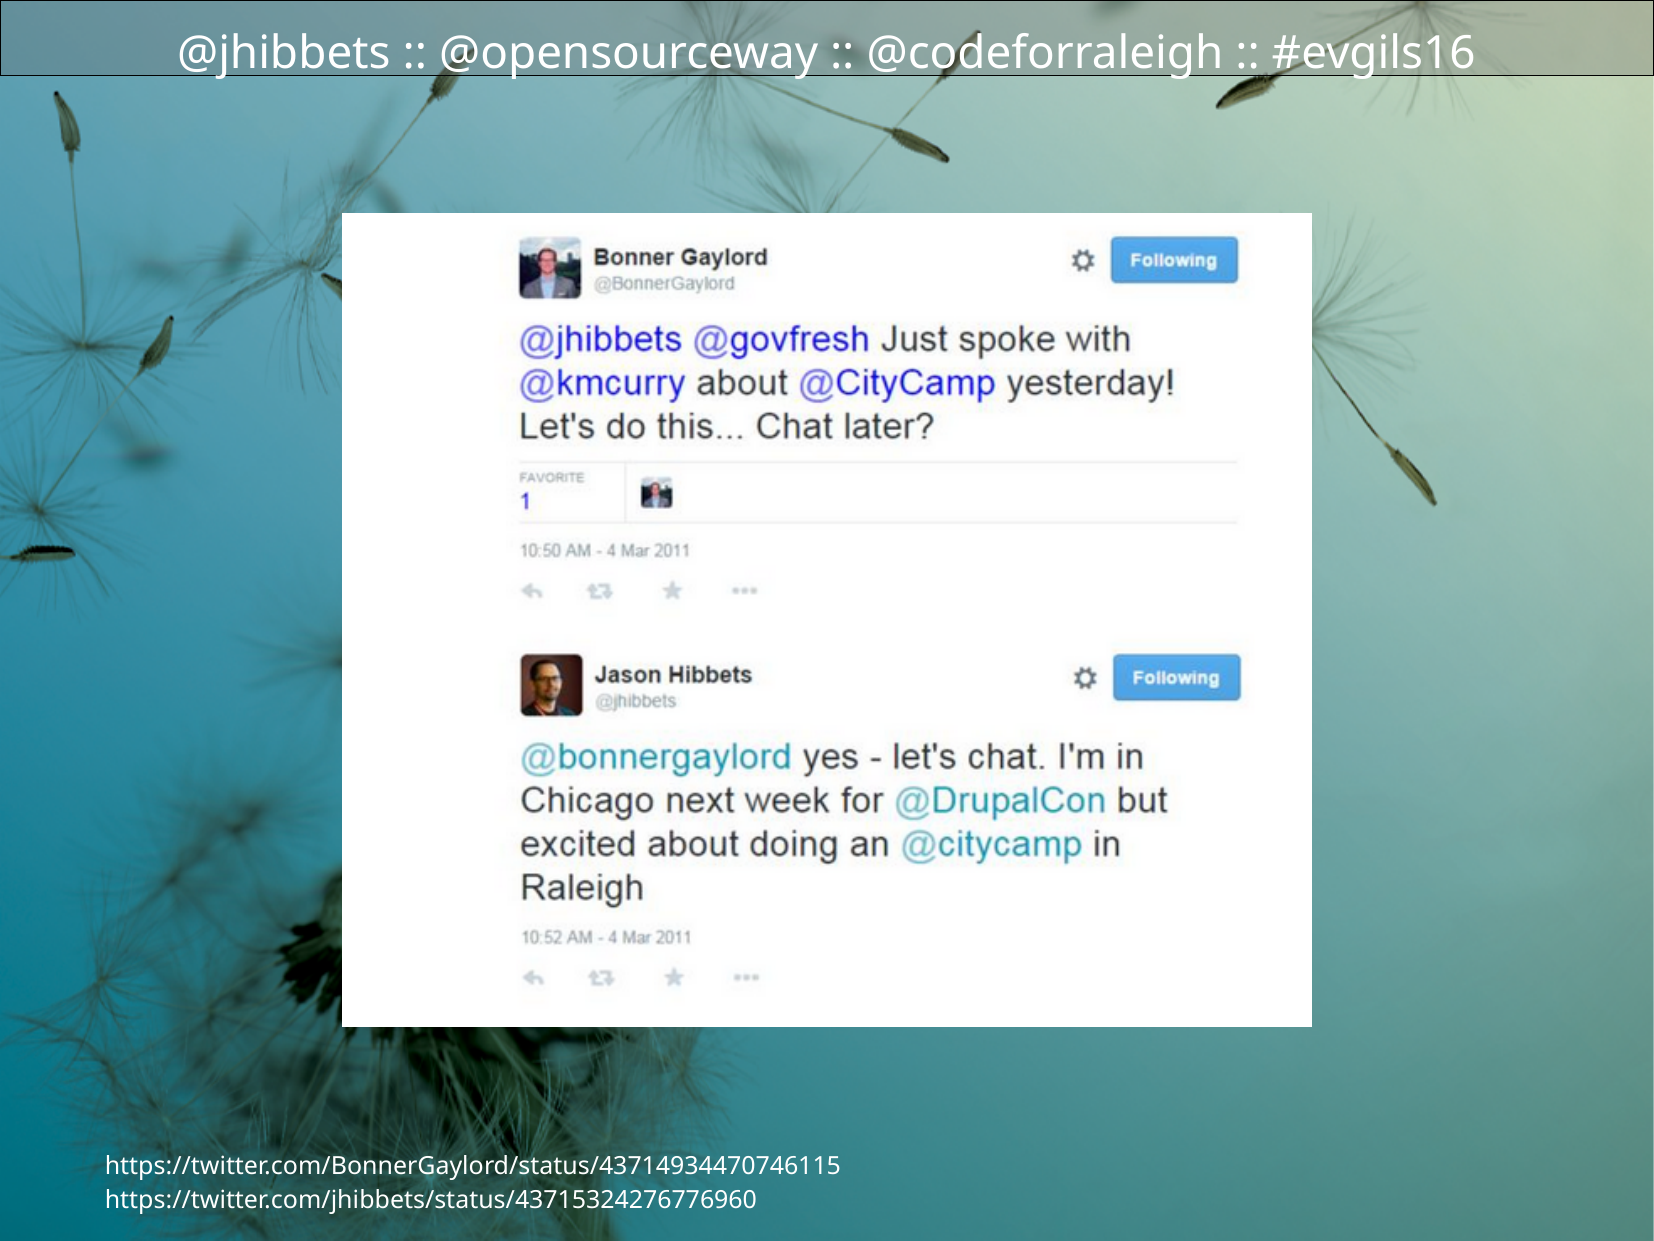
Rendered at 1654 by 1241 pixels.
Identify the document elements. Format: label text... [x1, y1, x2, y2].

text_box https://twitter.com/BonnerGaylord/status/43714934470746115 https://twitter.com/jhibbets/status/43715324276776960 [90, 1140, 855, 1205]
picture [0, 76, 1654, 1241]
